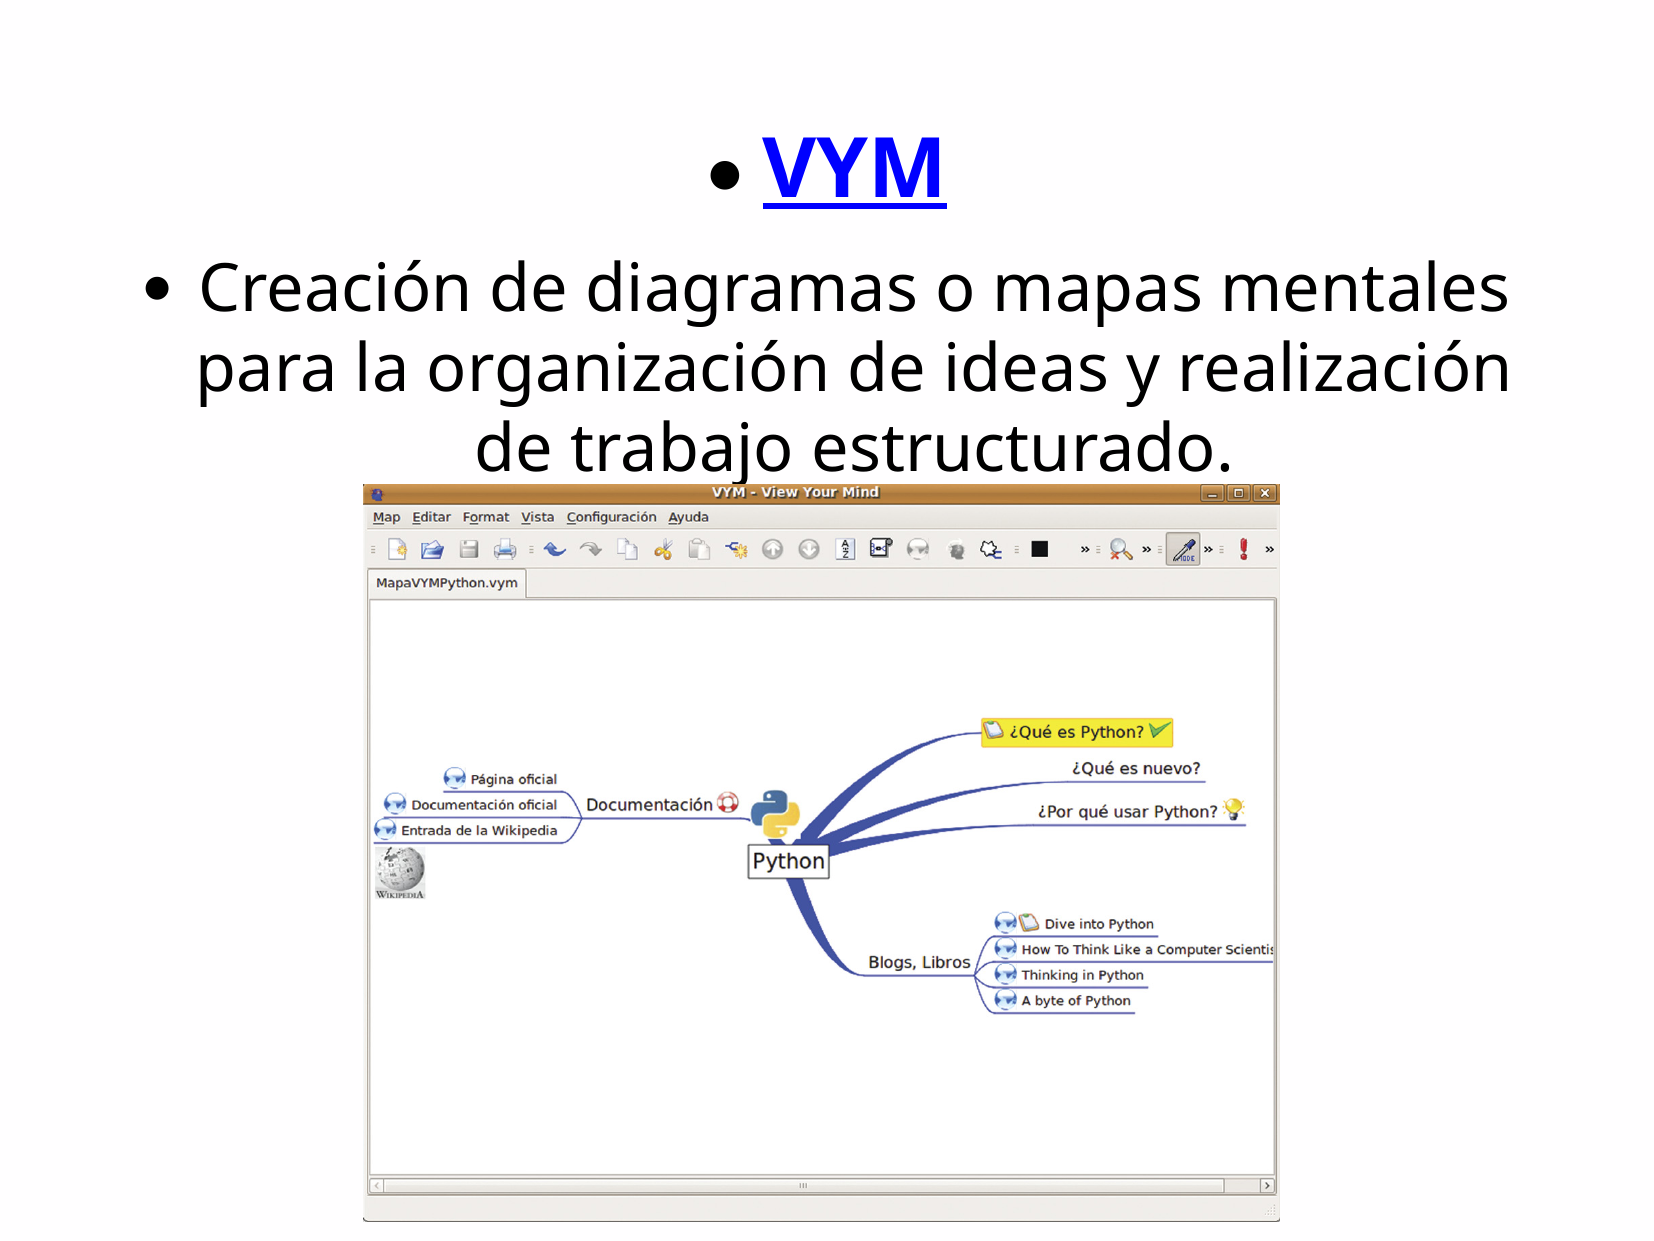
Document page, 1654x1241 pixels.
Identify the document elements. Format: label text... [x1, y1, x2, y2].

list VYM Creación de diagramas o mapas mentales para la organización de ideas y realización de trabajo estructurado. [82, 106, 1571, 1203]
picture [363, 484, 1280, 1222]
